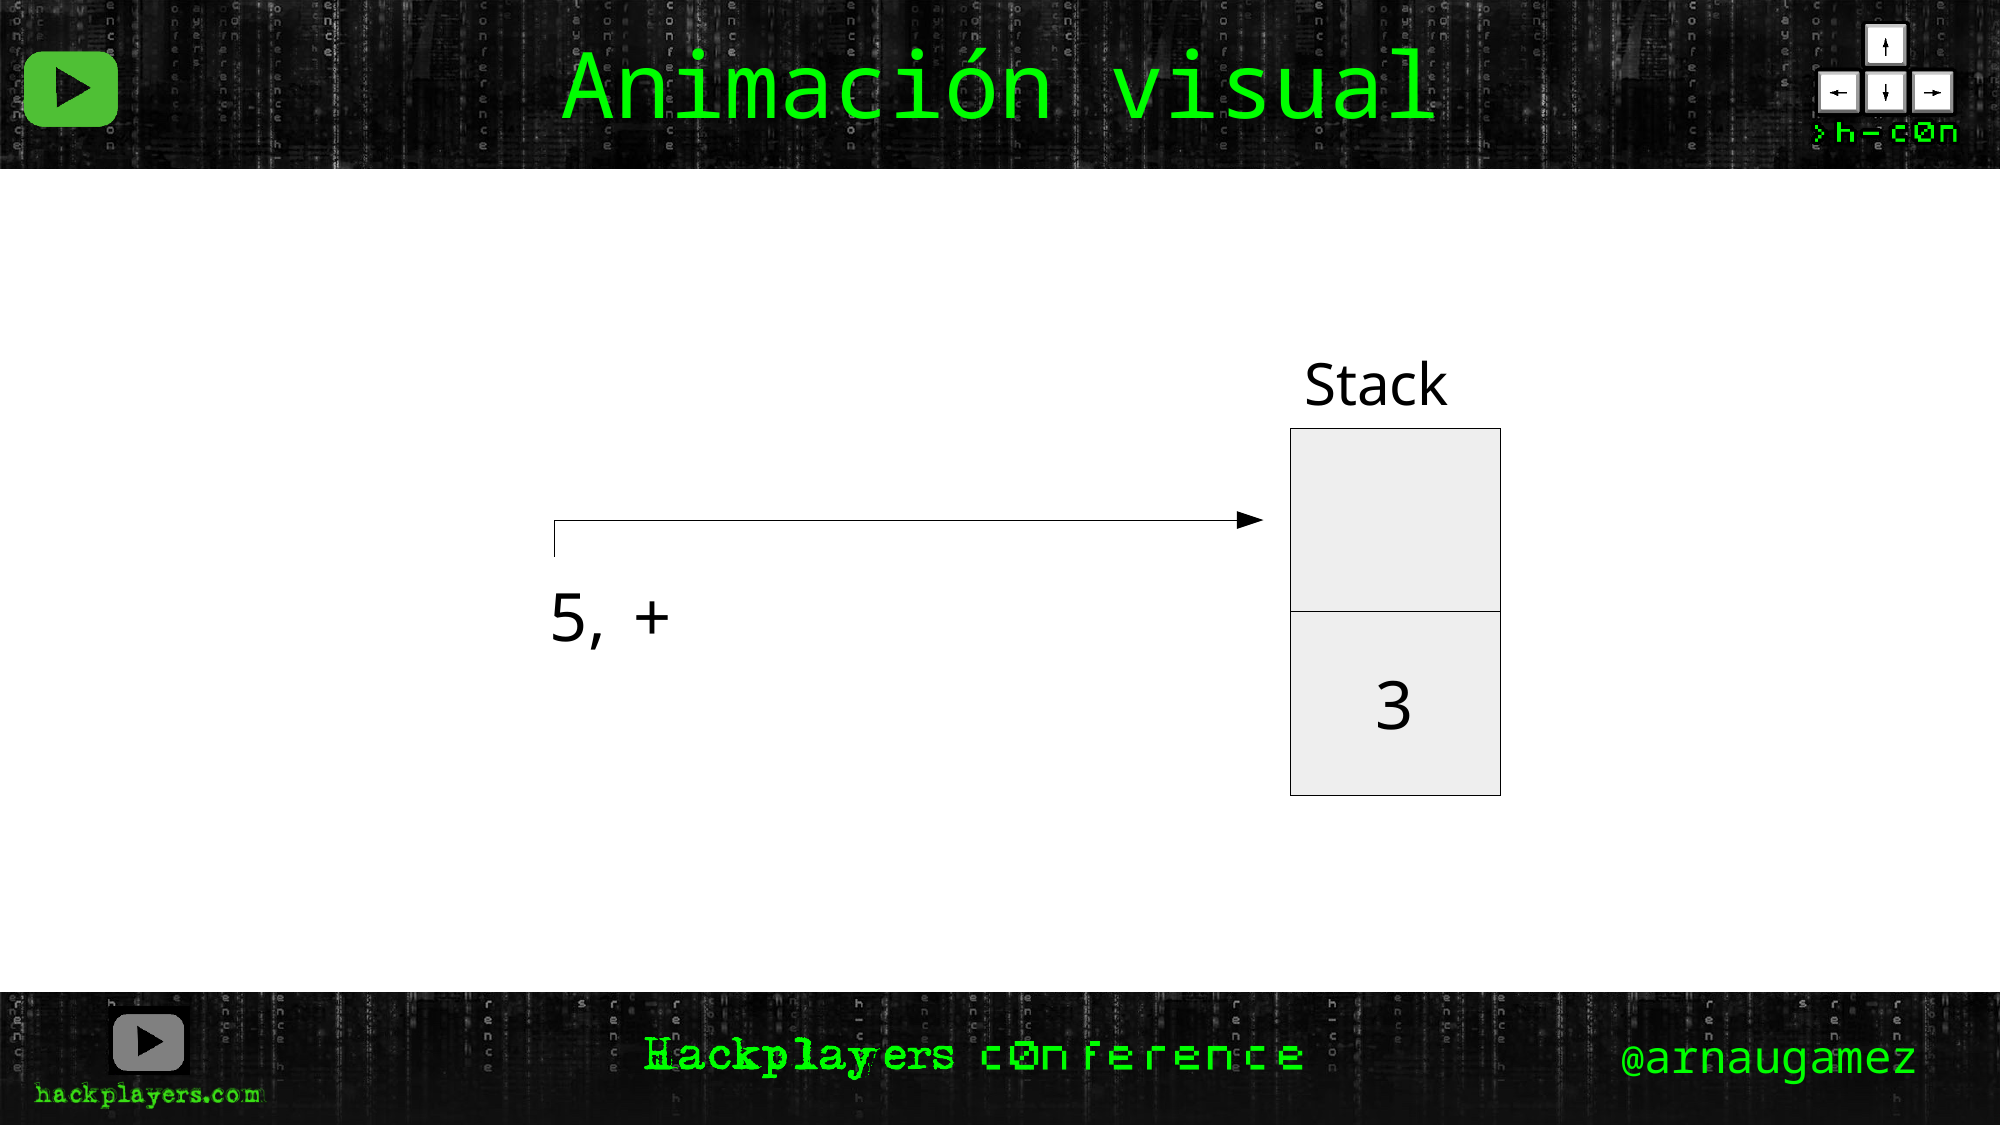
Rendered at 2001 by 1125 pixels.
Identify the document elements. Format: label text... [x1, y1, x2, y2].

title Animación visual [256, 0, 1745, 166]
text_box + [619, 562, 745, 679]
text_box [1290, 428, 1501, 612]
picture [0, 992, 2000, 1125]
picture [0, 0, 2000, 169]
text_box 5, [535, 562, 619, 679]
text_box Stack [1289, 340, 1500, 425]
text_box 3 [1290, 612, 1501, 796]
